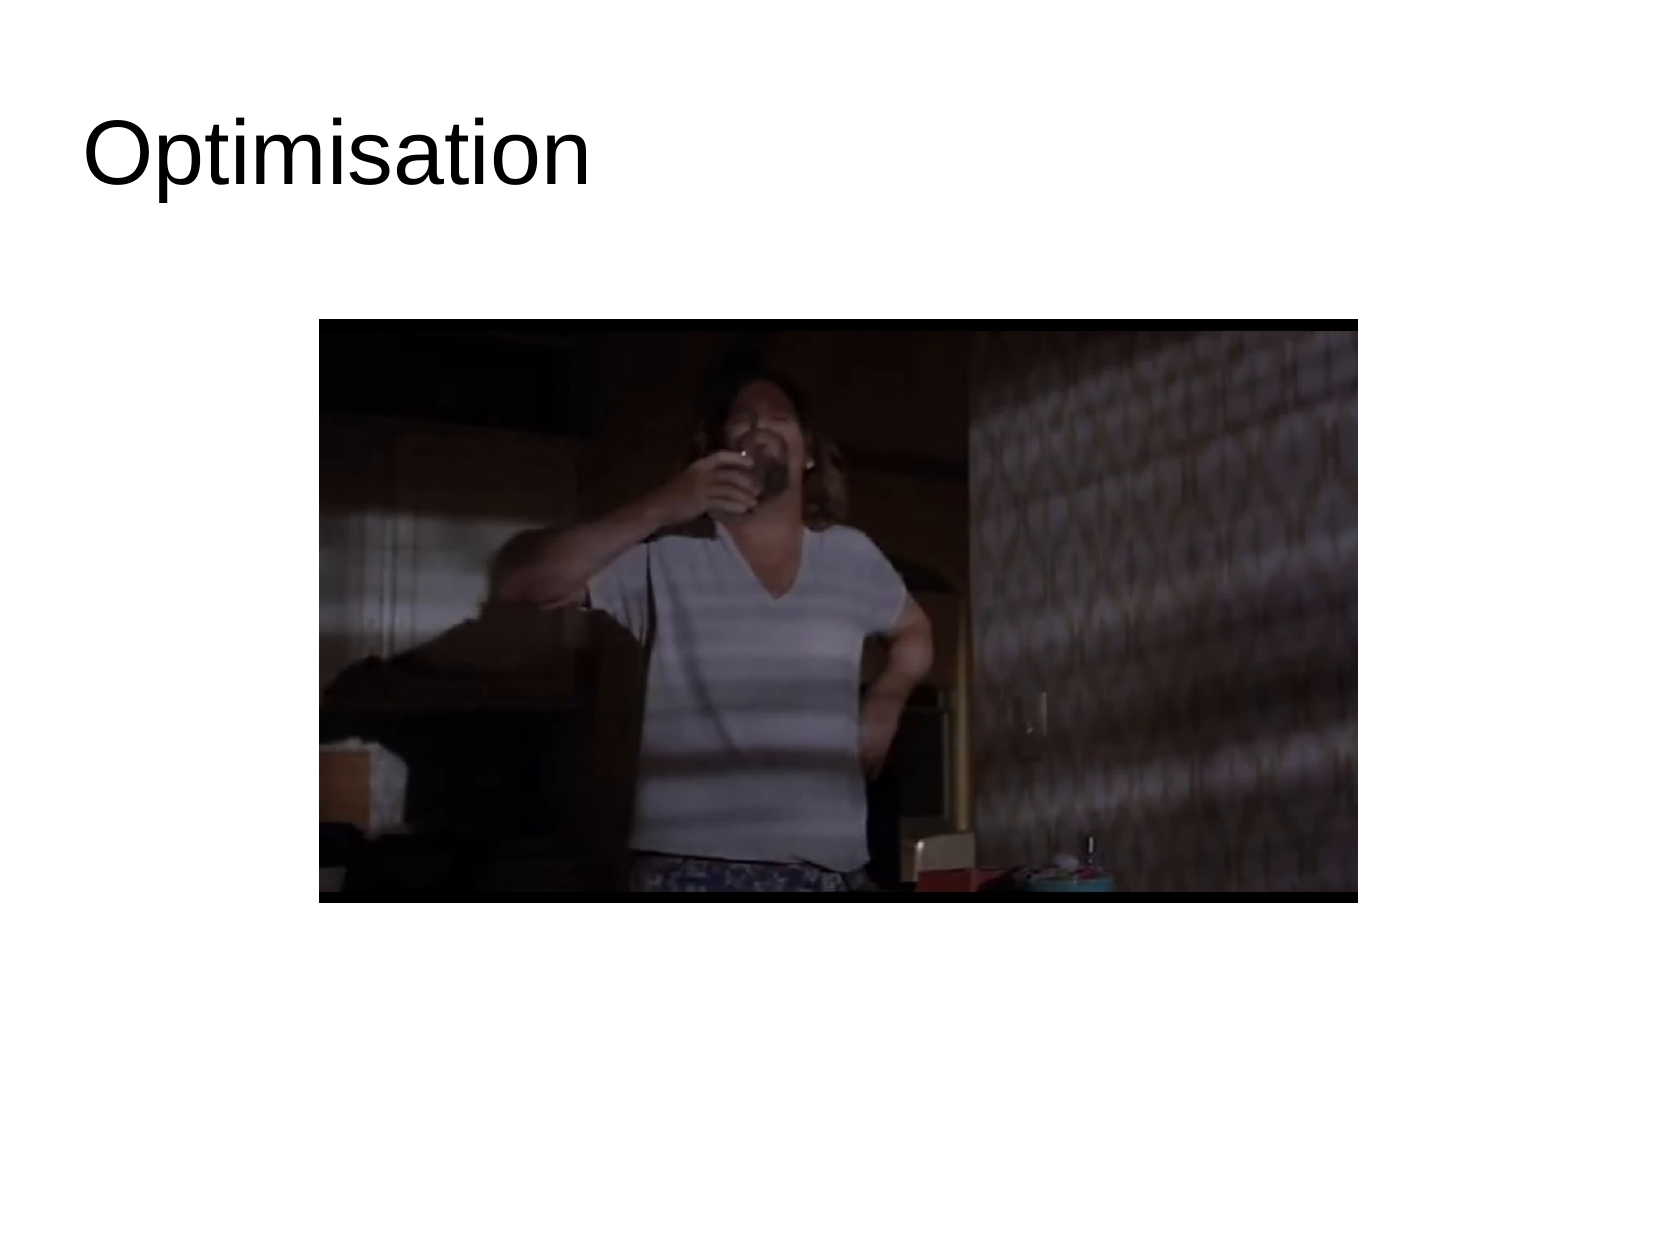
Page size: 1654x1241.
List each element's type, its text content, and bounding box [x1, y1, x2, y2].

title Optimisation [82, 49, 1571, 257]
subtitle [82, 290, 1571, 1010]
text_box [318, 318, 1359, 904]
